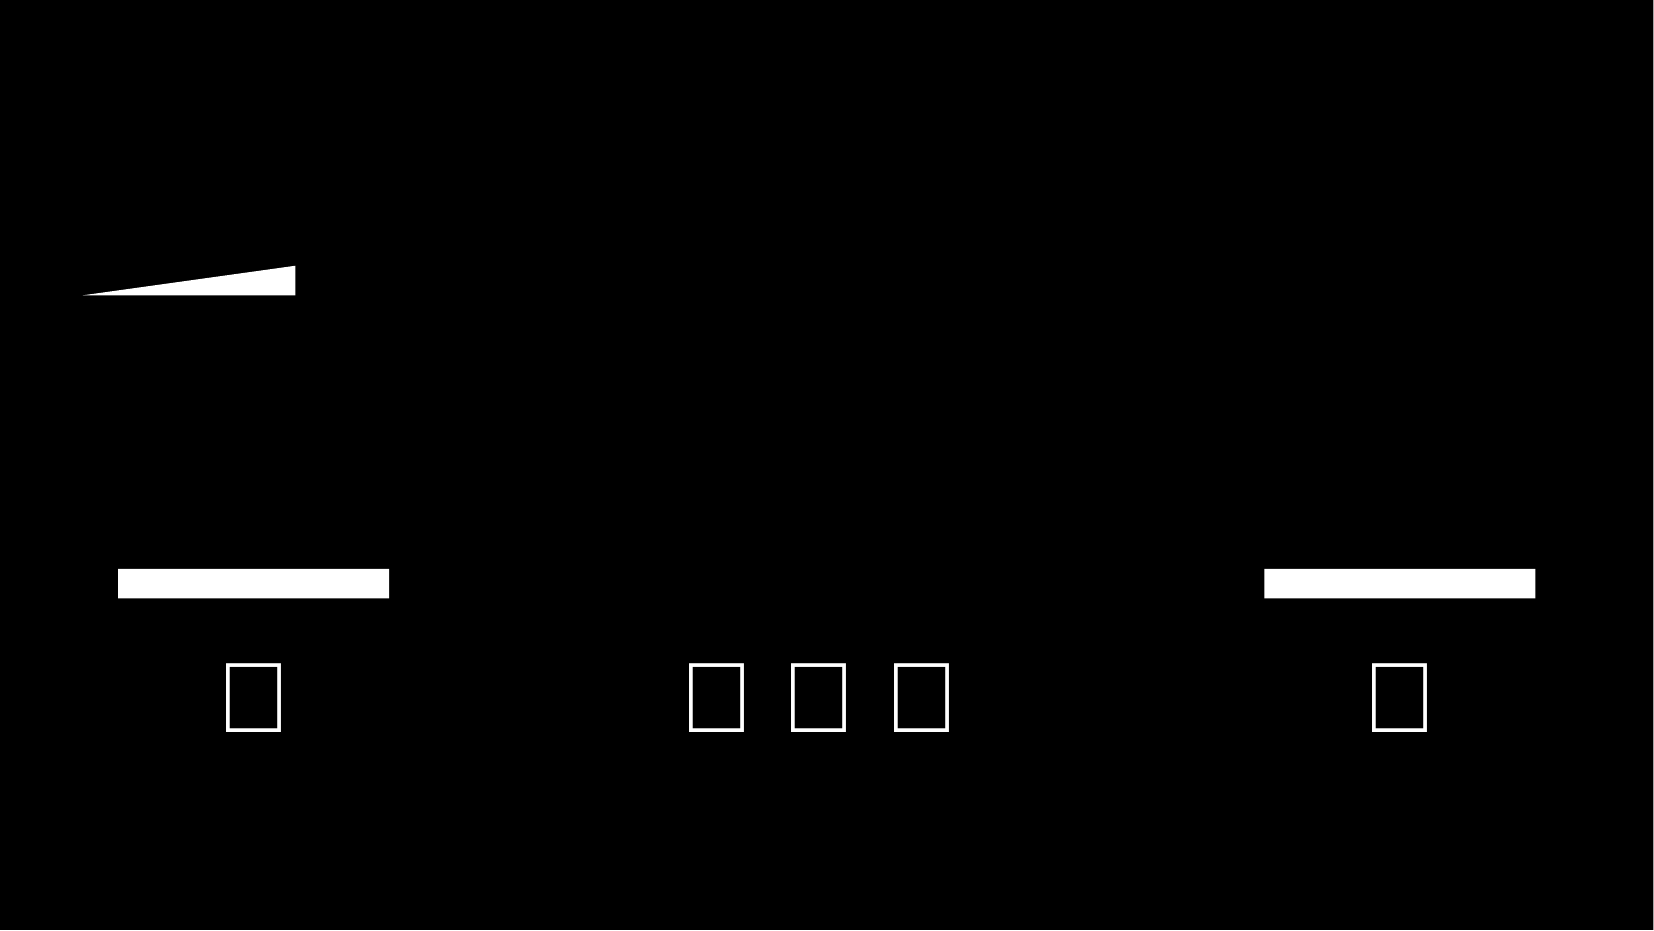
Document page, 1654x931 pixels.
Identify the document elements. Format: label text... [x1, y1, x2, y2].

text_box [82, 265, 296, 296]
list 👈 🤓 👉 [389, 598, 1265, 798]
text_box [118, 568, 390, 598]
list 🏒 [1265, 598, 1536, 798]
list 🥕 [118, 598, 389, 798]
text_box [1264, 568, 1536, 598]
